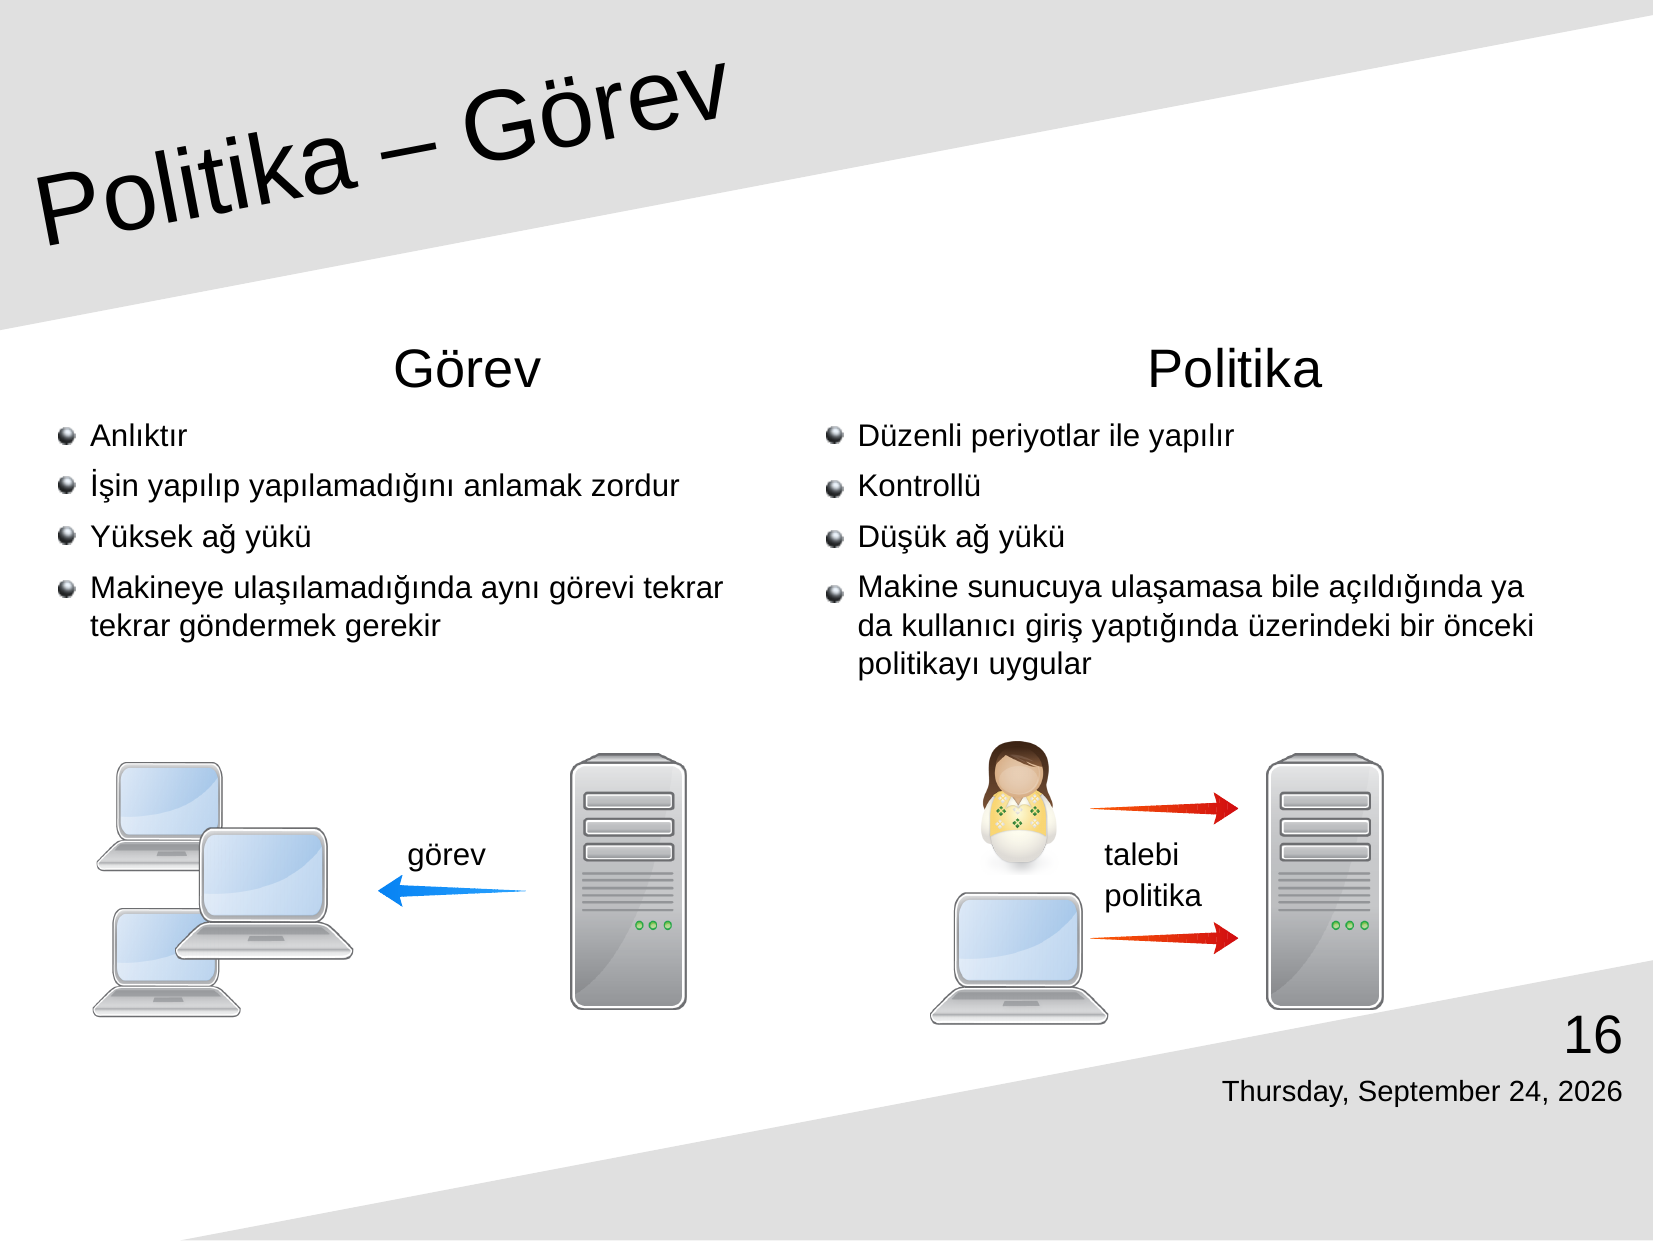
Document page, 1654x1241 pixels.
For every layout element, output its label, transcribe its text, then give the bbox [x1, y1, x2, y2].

picture [826, 585, 844, 603]
picture [58, 580, 76, 598]
picture [922, 883, 1242, 1034]
picture [1087, 789, 1242, 827]
list Politika [880, 338, 1591, 413]
text_box politika [1089, 880, 1228, 921]
list Düzenli periyotlar ile yapılır Kontrollü Düşük ağ yükü Makine sunucuya ulaşamasa bile açıldığında ya da kullanıcı giriş yaptığında üzerindeki bir önceki politikayı uygular [857, 414, 1568, 940]
picture [58, 427, 76, 445]
text_box görev [392, 829, 531, 880]
picture [58, 476, 76, 494]
text_box talebi [1089, 829, 1228, 880]
picture [826, 426, 844, 444]
picture [967, 730, 1072, 875]
picture [58, 526, 76, 545]
picture [570, 955, 687, 1010]
picture [826, 530, 844, 548]
picture [375, 872, 529, 910]
picture [826, 480, 844, 498]
picture [86, 900, 361, 1025]
list Görev [112, 338, 823, 413]
title Politika – Görev [16, 0, 1518, 315]
picture [1266, 753, 1384, 1010]
list Anlıktır İşin yapılıp yapılamadığını anlamak zordur Yüksek ağ yükü Makineye ulaşılamadığında aynı görevi tekrar tekrar göndermek gerekir [90, 414, 800, 955]
